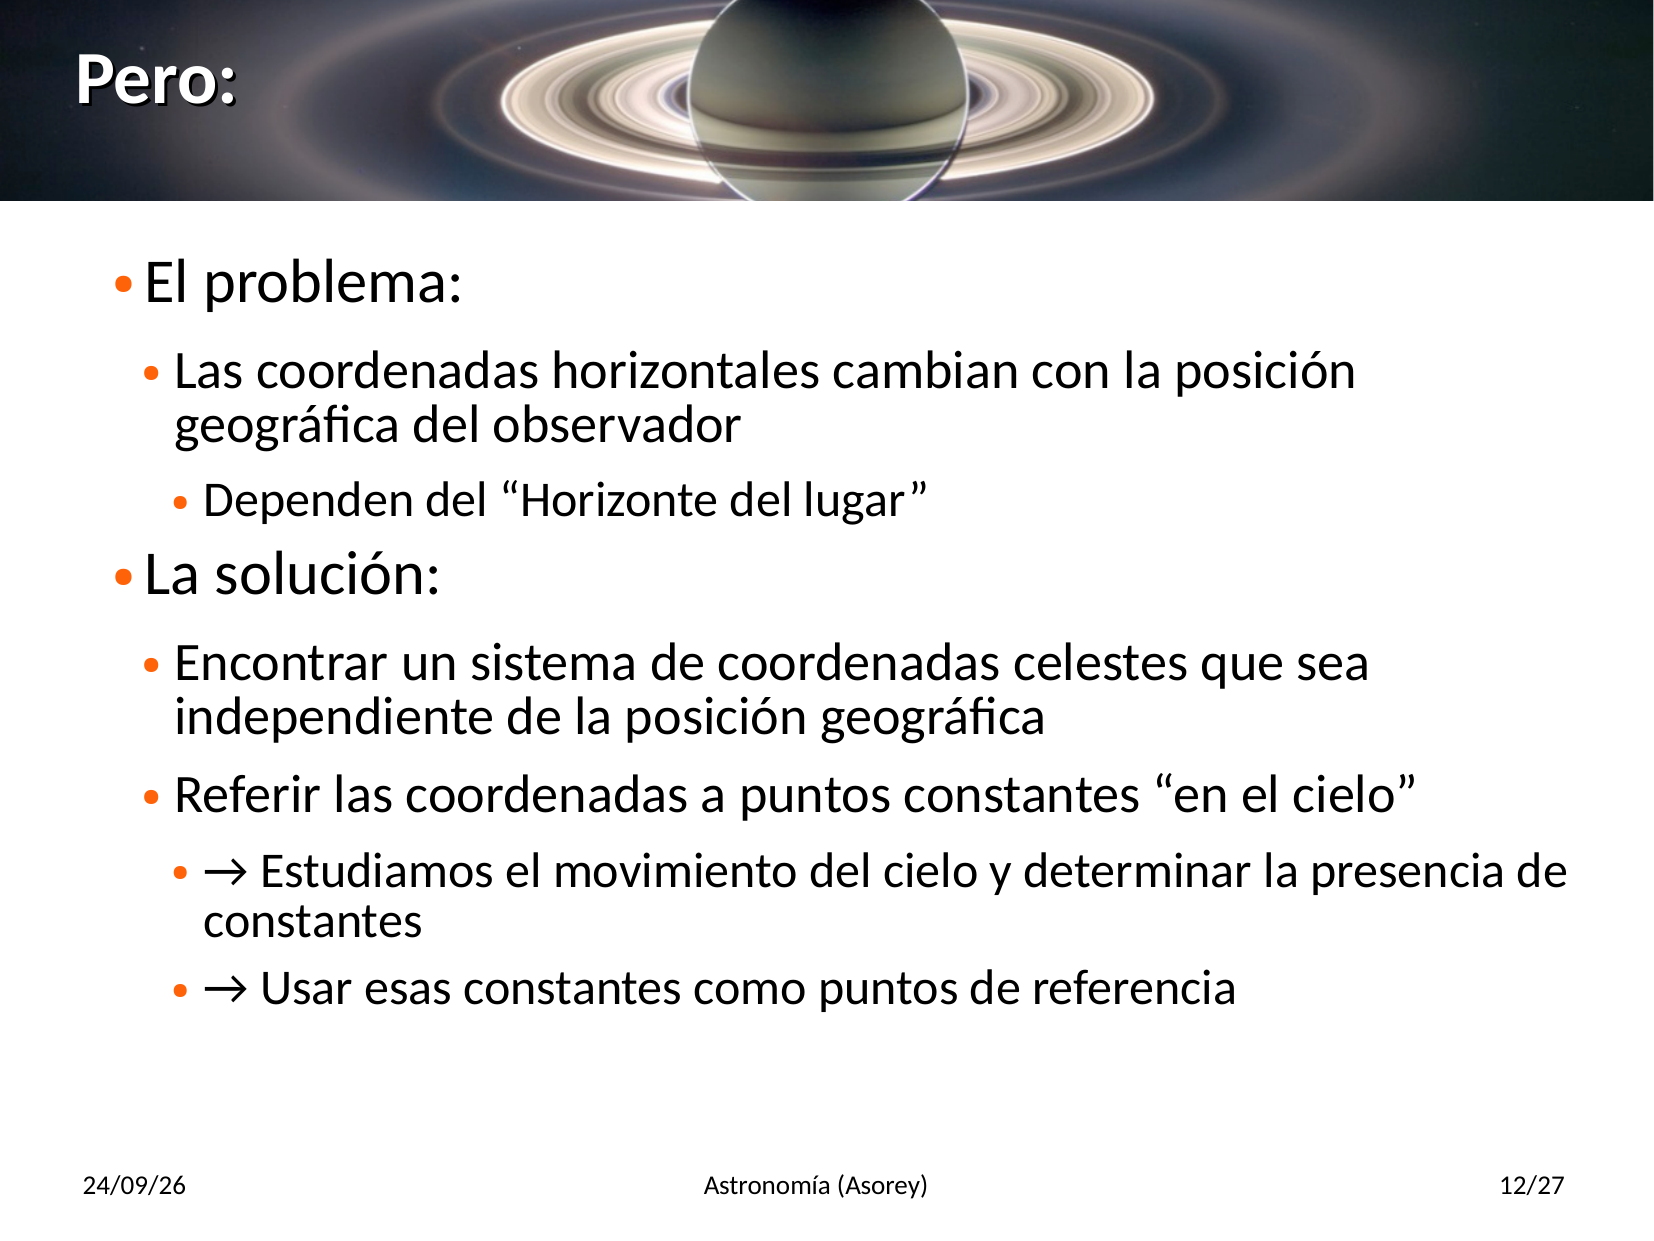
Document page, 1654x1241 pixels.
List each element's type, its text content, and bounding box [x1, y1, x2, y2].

title Pero: [75, 19, 1564, 151]
list El problema: Las coordenadas horizontales cambian con la posición geográfica del observador Dependen del “Horizonte del lugar” La solución: Encontrar un sistema de coordenadas celestes que sea independiente de la posición geográfica Referir las coordenadas a puntos constantes “en el cielo” → Estudiamos el movimiento del cielo y determinar la presencia de constantes → Usar esas constantes como puntos de referencia [82, 255, 1571, 1171]
picture [0, 0, 1654, 201]
